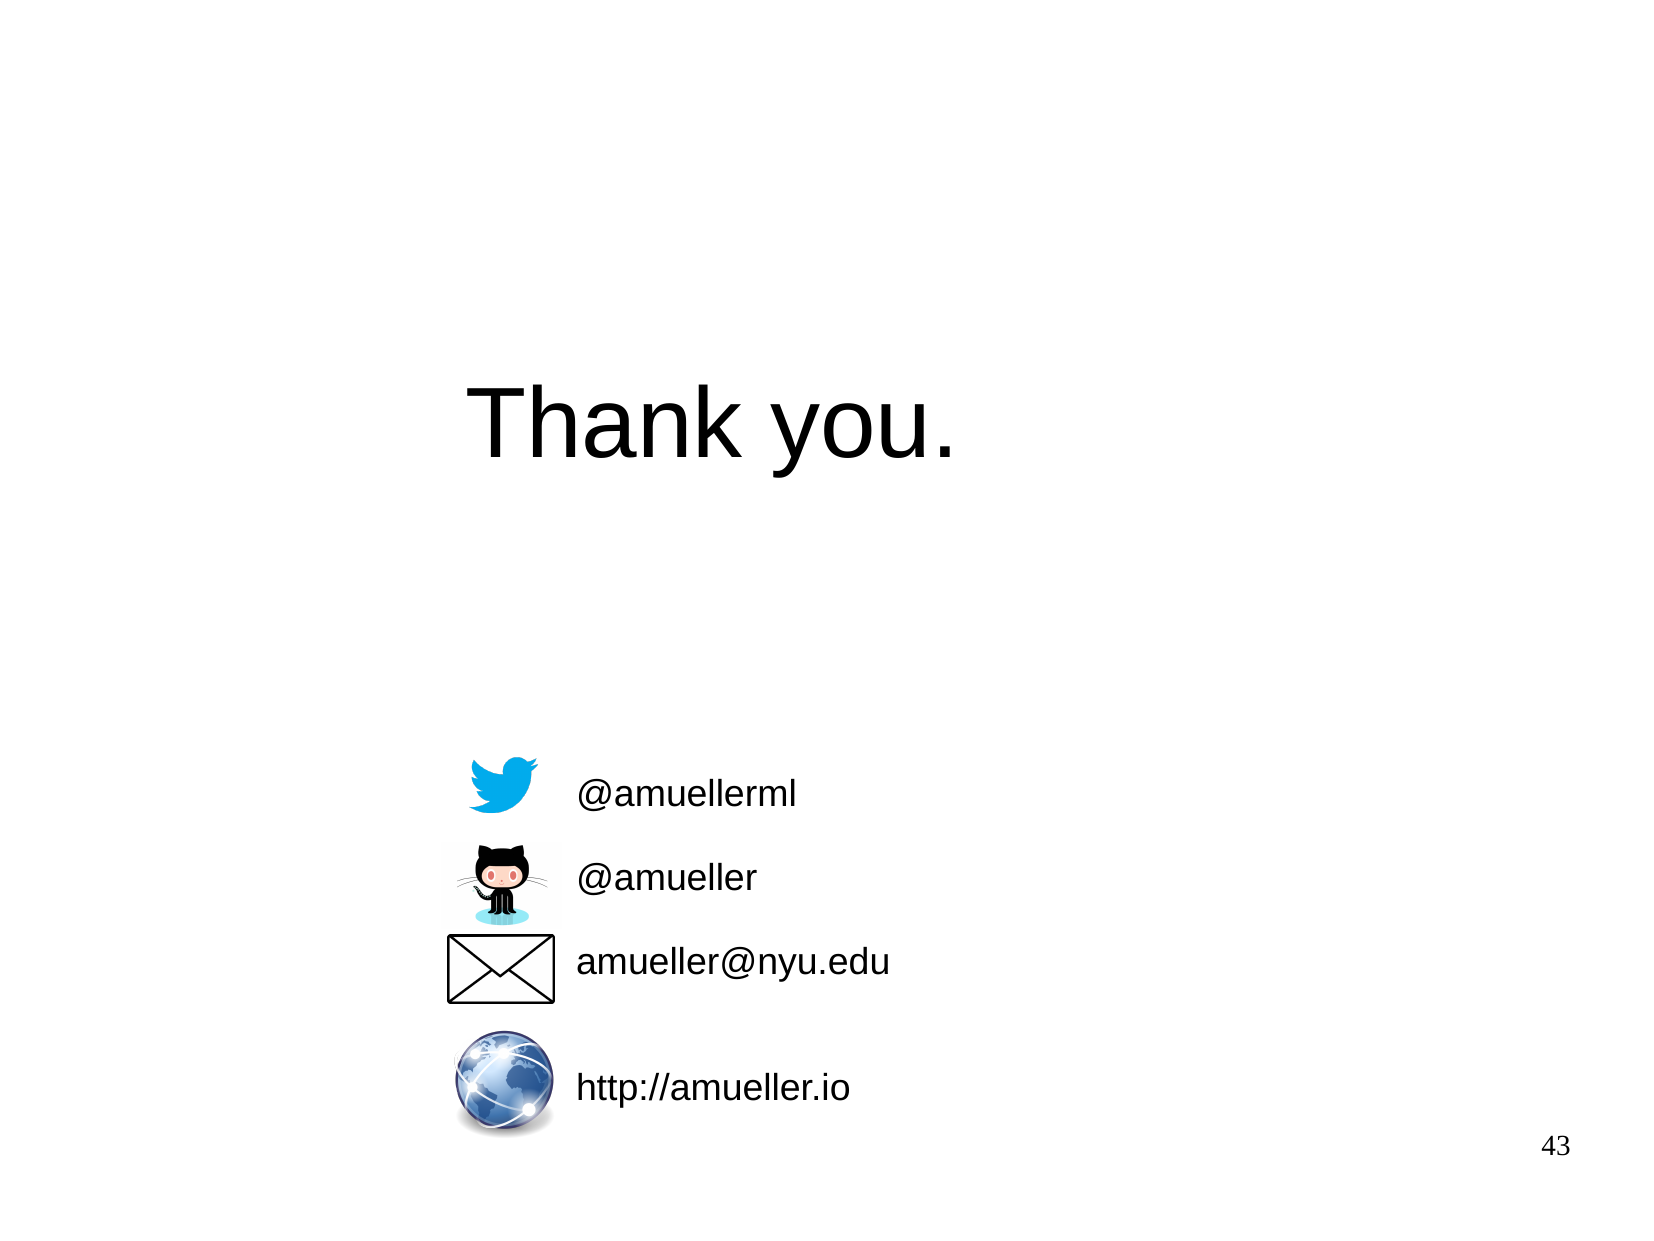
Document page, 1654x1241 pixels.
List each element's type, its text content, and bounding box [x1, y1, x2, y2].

picture [444, 1022, 562, 1140]
picture [441, 727, 562, 929]
text_box @amuellerml @amueller amueller@nyu.edu http://amueller.io [561, 722, 1260, 1116]
picture [447, 934, 555, 1004]
text_box Thank you. [450, 359, 1561, 599]
